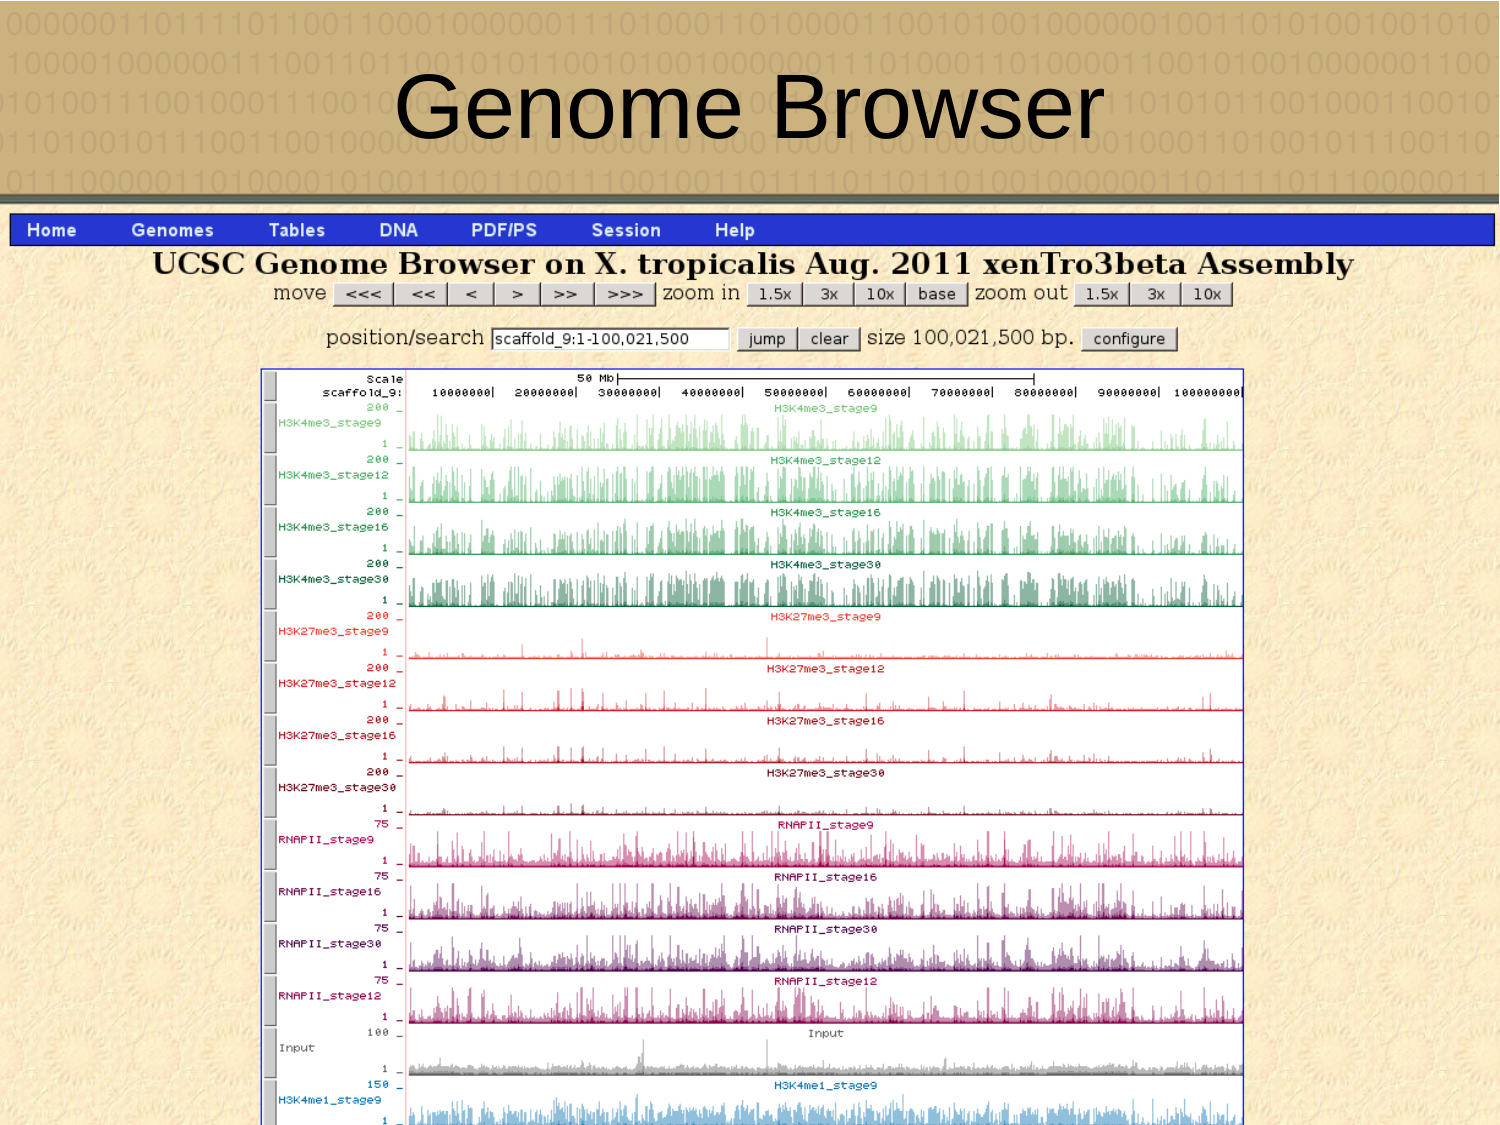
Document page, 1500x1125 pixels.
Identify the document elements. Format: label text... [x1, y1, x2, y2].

picture [0, 1, 1500, 1125]
title Genome Browser [75, 7, 1425, 196]
